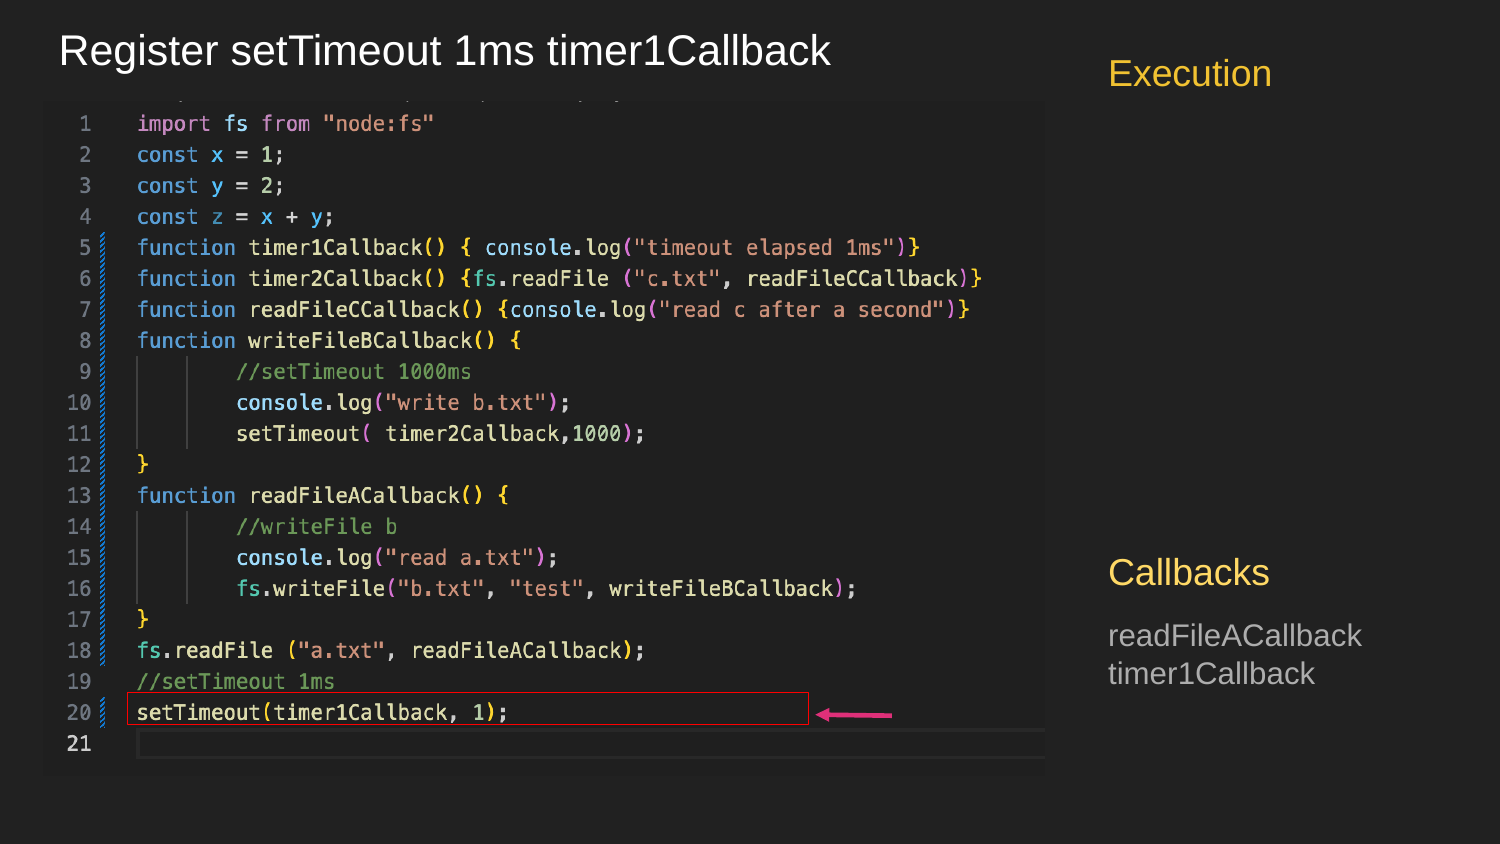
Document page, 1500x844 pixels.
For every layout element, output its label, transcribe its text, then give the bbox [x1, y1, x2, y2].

picture [43, 101, 1045, 776]
text_box readFileACallback timer1Callback [1093, 600, 1429, 807]
text_box Callbacks [1093, 532, 1349, 600]
title Register setTimeout 1ms timer1Callback [43, 7, 872, 102]
text_box Execution [1093, 33, 1349, 102]
